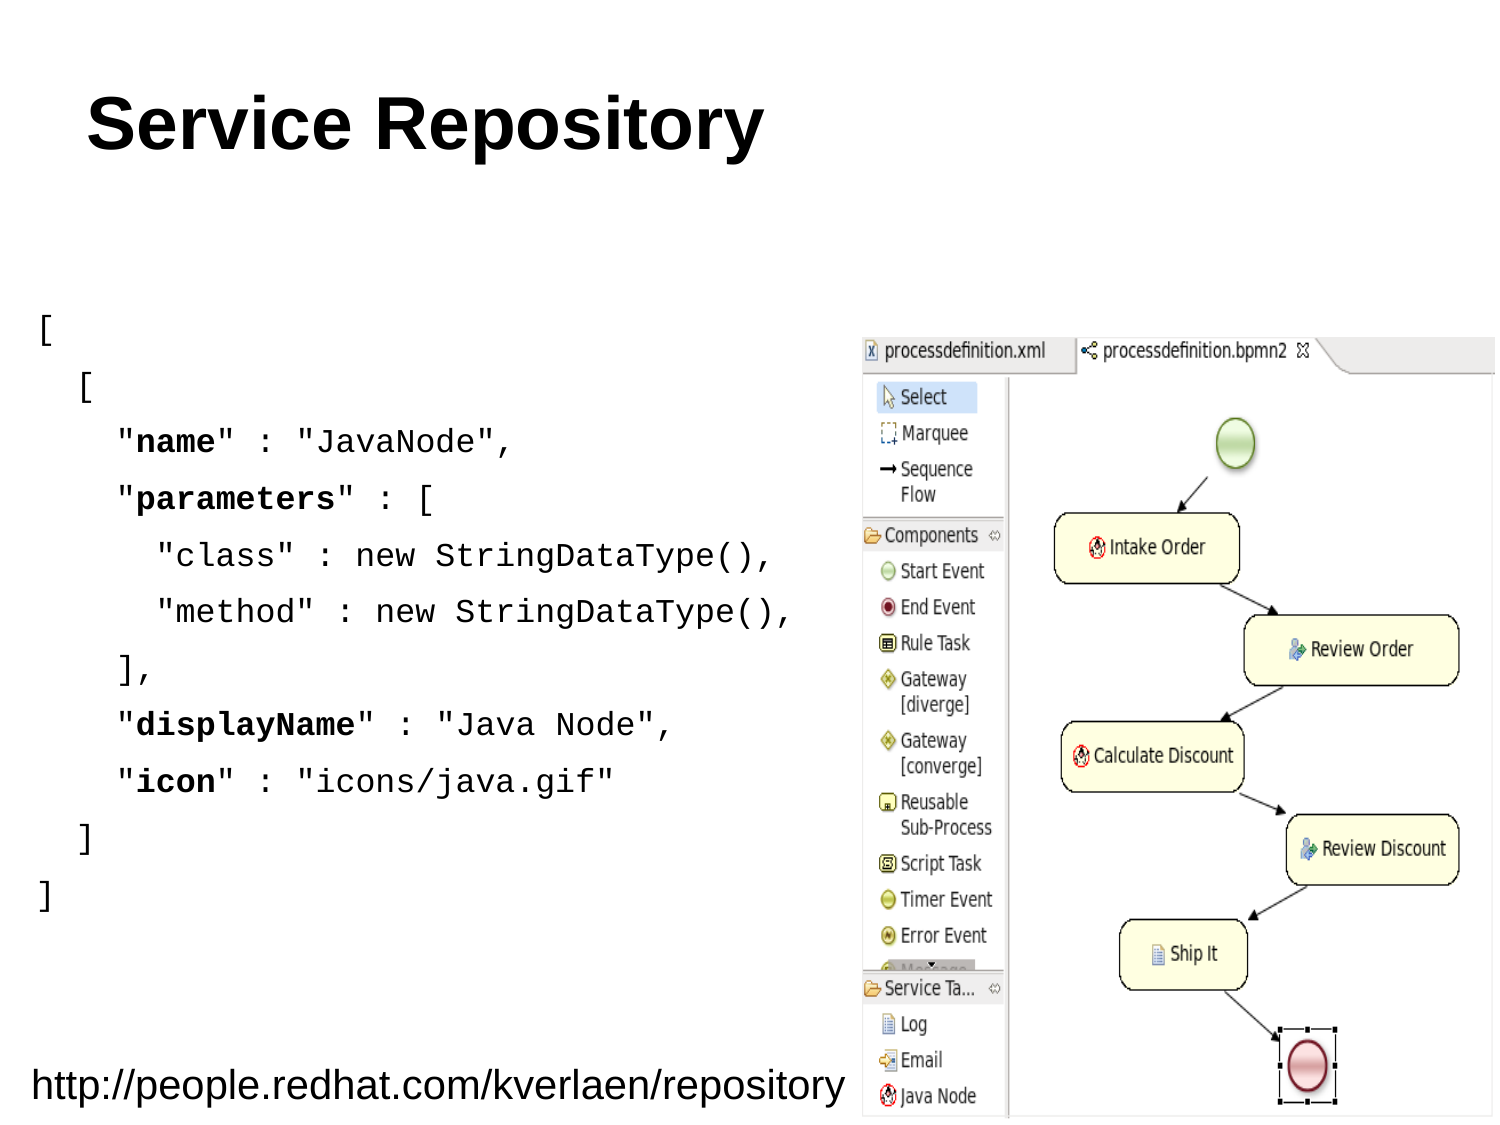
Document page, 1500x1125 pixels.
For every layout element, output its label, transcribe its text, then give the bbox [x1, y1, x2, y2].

text_box [ [ "name" : "JavaNode", "parameters" : [ "class" : new StringDataType(), "method" : new StringDataType(), ], "displayName" : "Java Node", "icon" : "icons/java.gif" ] ] [35, 279, 1311, 940]
picture [862, 337, 1495, 1120]
text_box http://people.redhat.com/kverlaen/repository [16, 1050, 861, 1115]
title Service Repository [86, 38, 1437, 209]
